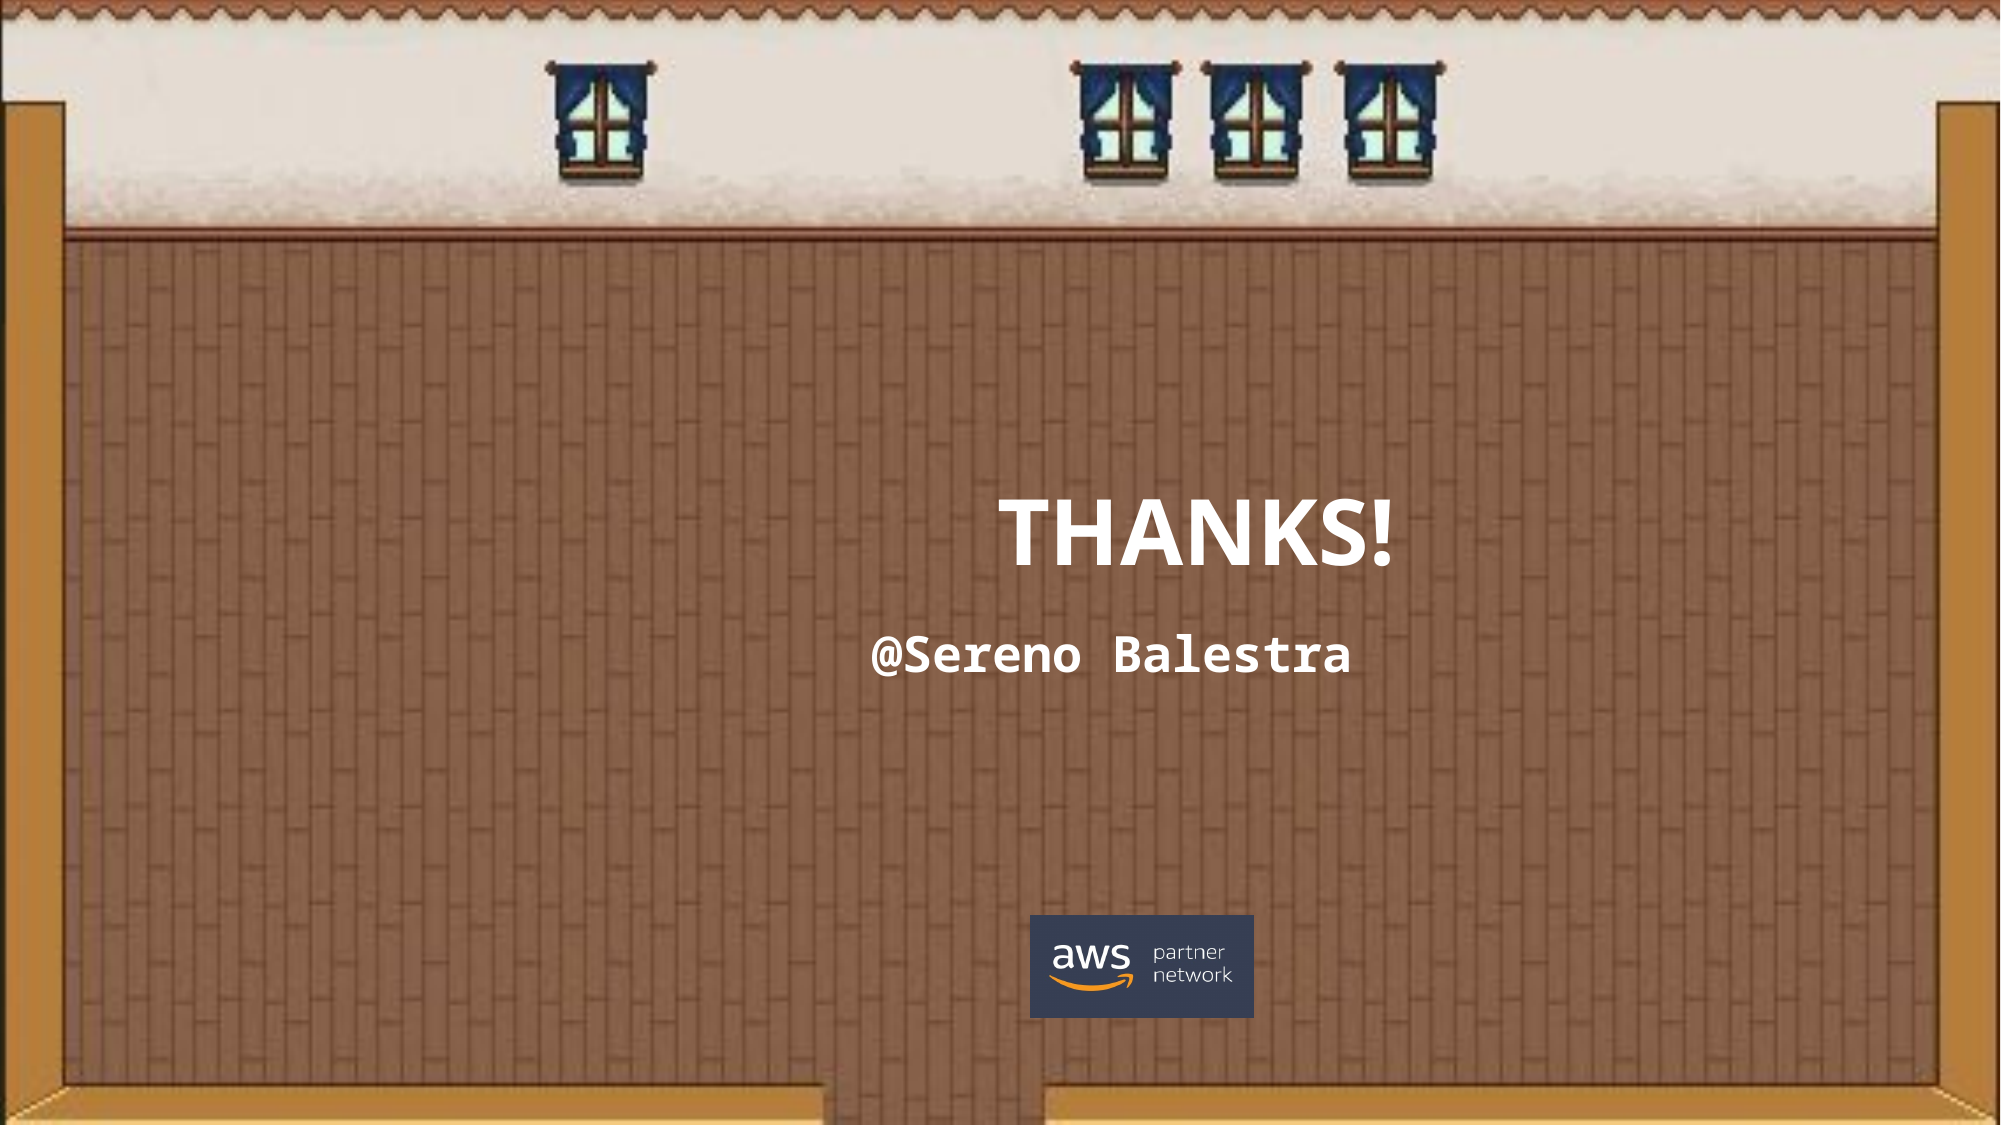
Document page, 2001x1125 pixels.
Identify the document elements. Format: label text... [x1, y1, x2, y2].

picture [0, 0, 2001, 1125]
text_box THANKS! [982, 466, 1411, 592]
text_box @Sereno Balestra [857, 615, 1368, 691]
